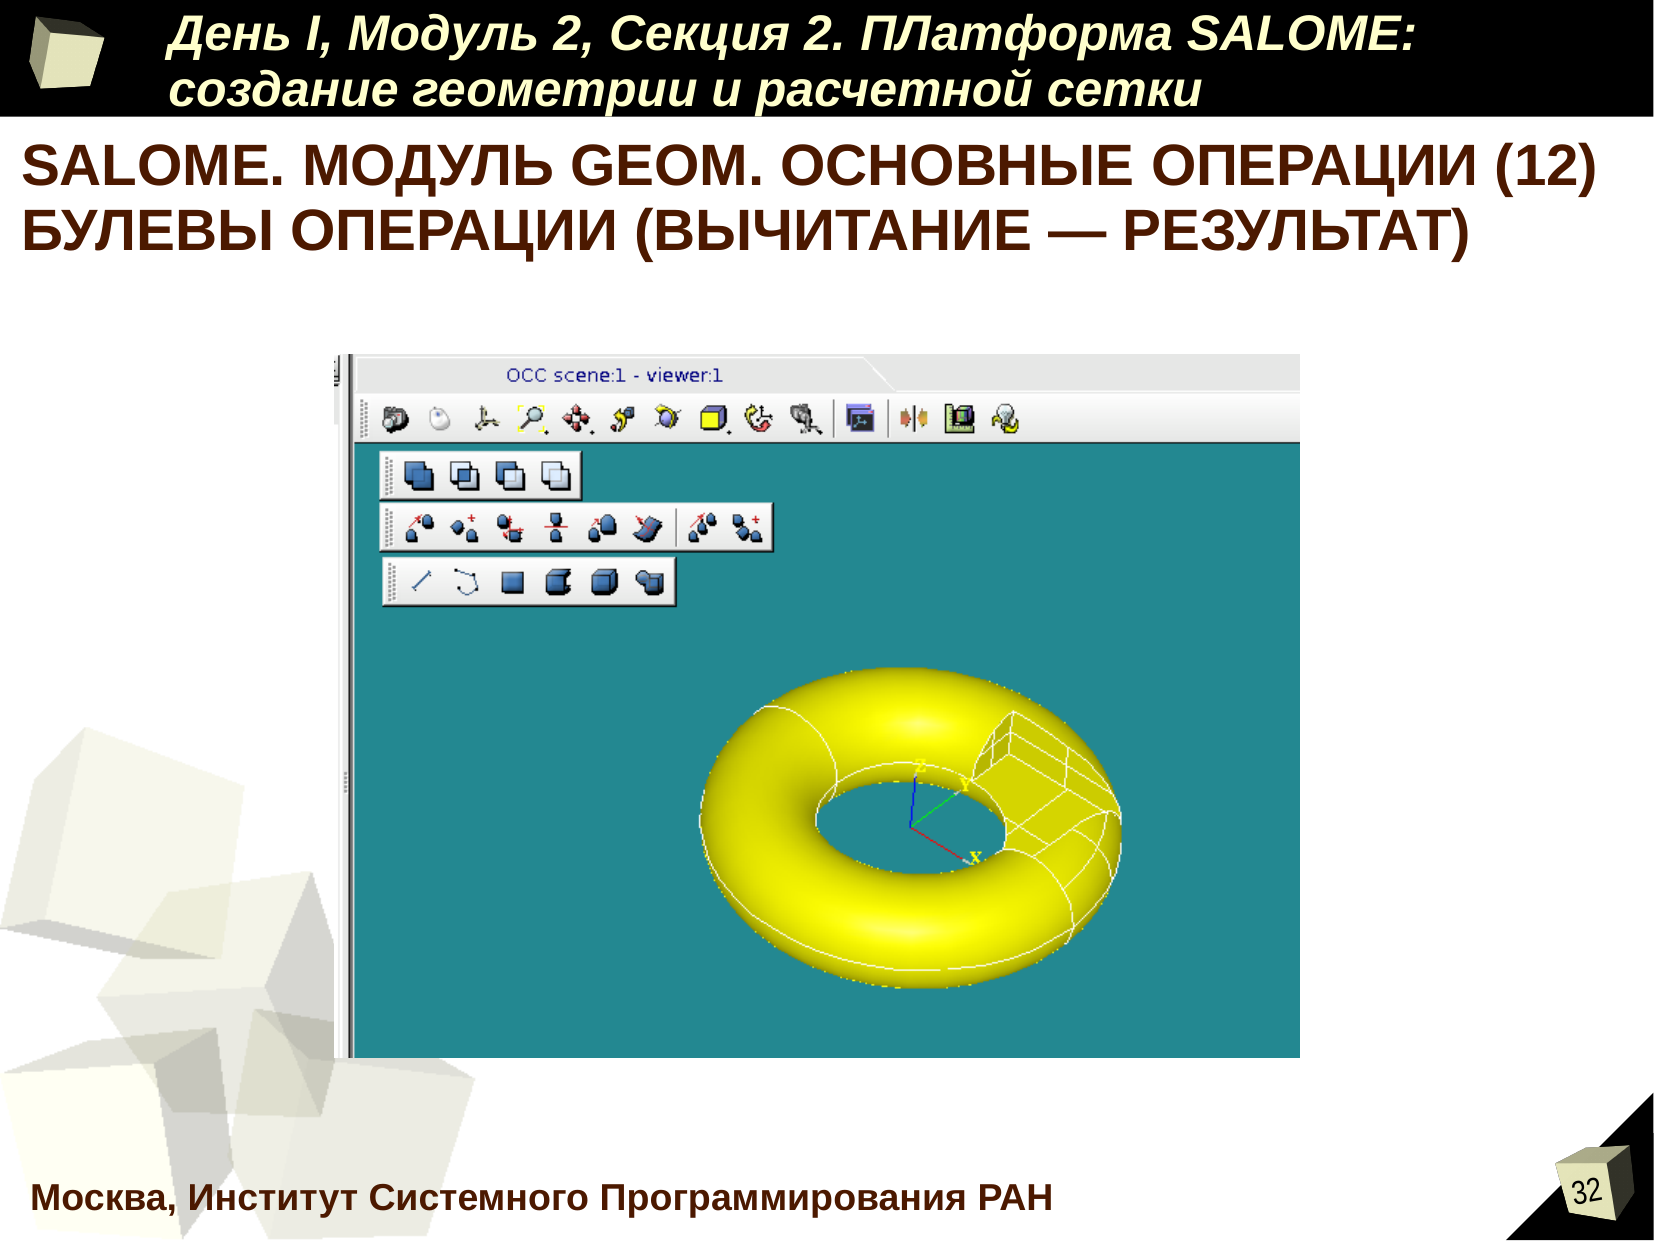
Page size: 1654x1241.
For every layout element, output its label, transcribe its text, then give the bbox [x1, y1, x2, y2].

text_box SALOME. МОДУЛЬ GEOM. ОСНОВНЫЕ ОПЕРАЦИИ (12) БУЛЕВЫ ОПЕРАЦИИ (ВЫЧИТАНИЕ — РЕЗУЛЬТАТ) [6, 125, 1654, 270]
picture [0, 354, 1300, 1241]
picture [464, 1193, 472, 1198]
